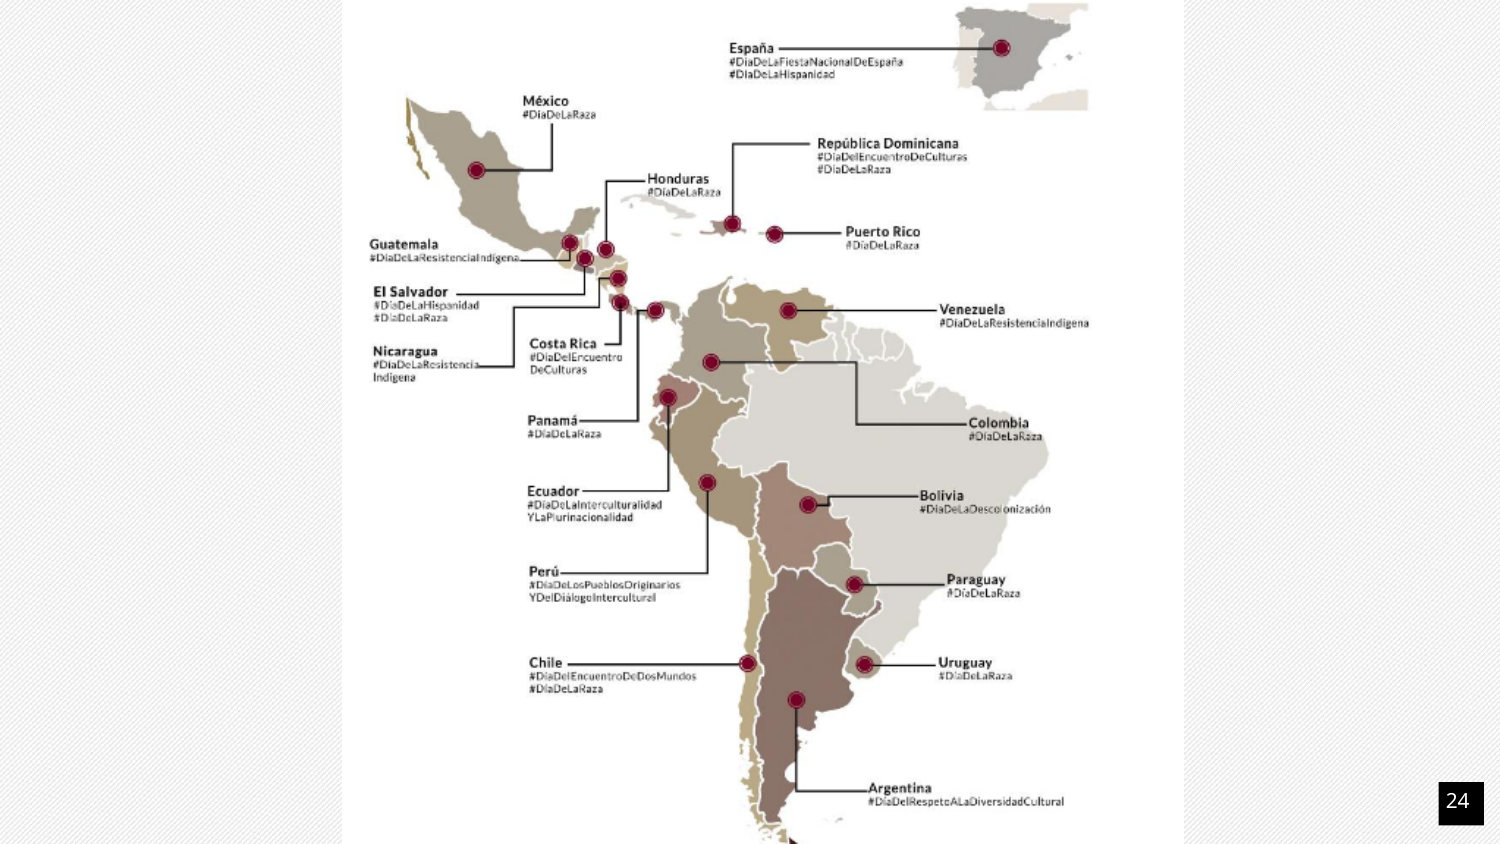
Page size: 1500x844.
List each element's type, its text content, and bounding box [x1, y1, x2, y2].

picture [0, 0, 1500, 844]
text_box <number> [1394, 769, 1484, 834]
